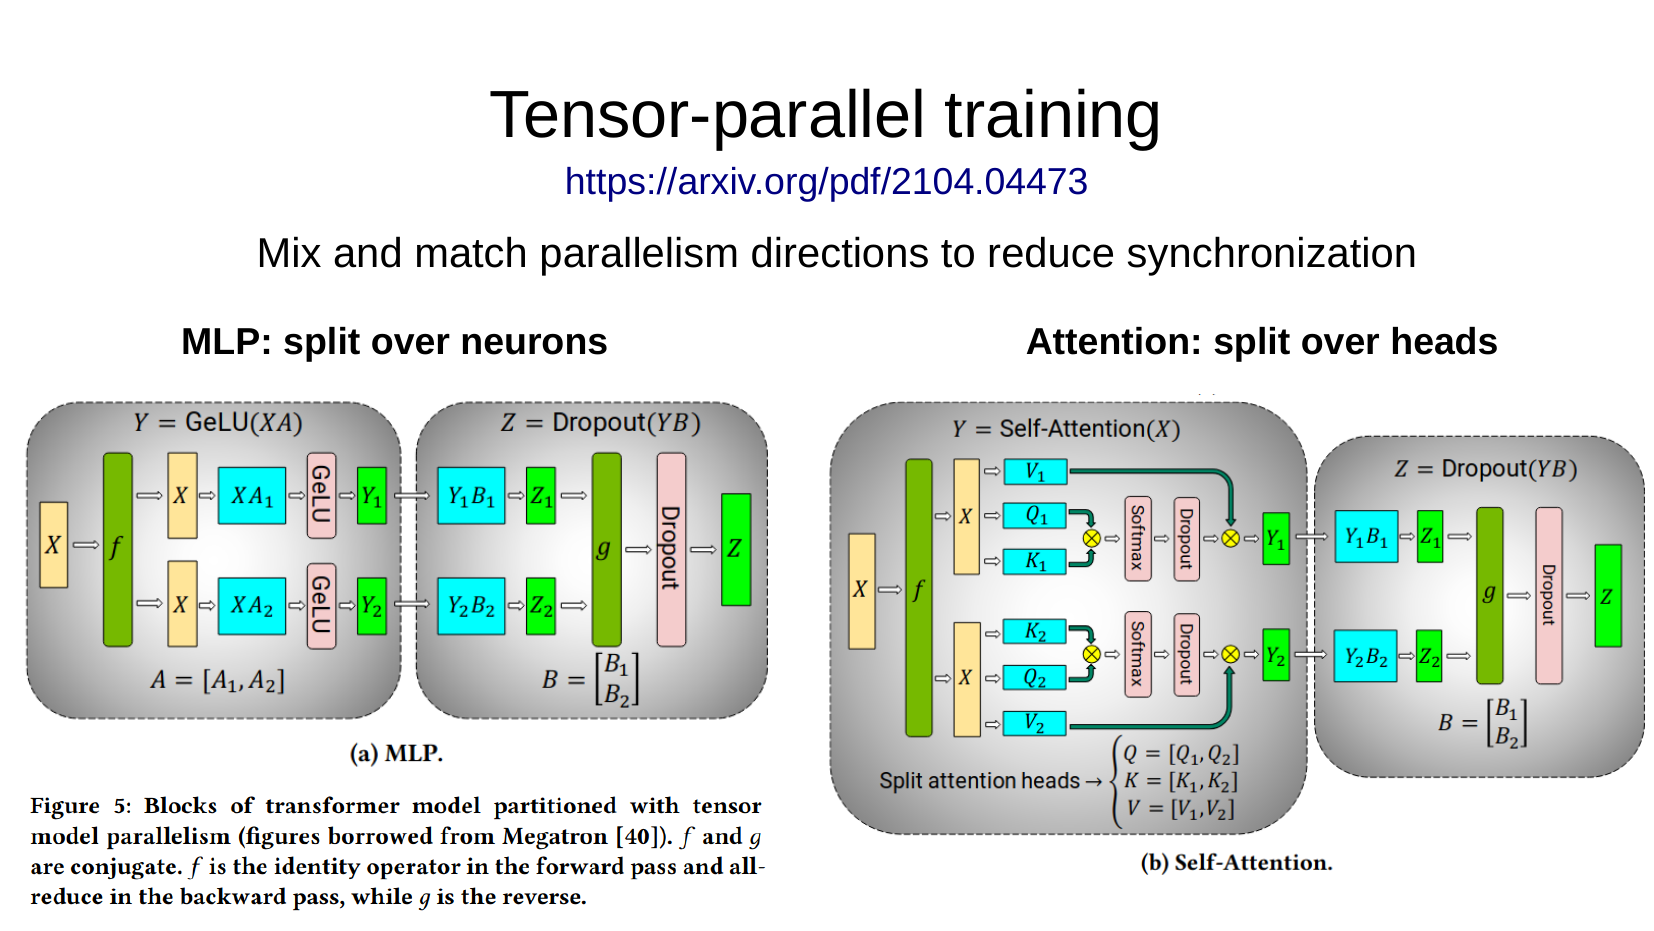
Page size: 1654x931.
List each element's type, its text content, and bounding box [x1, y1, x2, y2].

text_box Mix and match parallelism directions to reduce synchronization [27, 222, 1648, 331]
picture [24, 789, 770, 923]
text_box MLP: split over neurons [166, 312, 720, 370]
text_box Attention: split over heads [1011, 312, 1565, 370]
picture [0, 384, 1649, 880]
text_box https://arxiv.org/pdf/2104.04473 [550, 153, 1104, 211]
title Tensor-parallel training [82, 37, 1571, 193]
